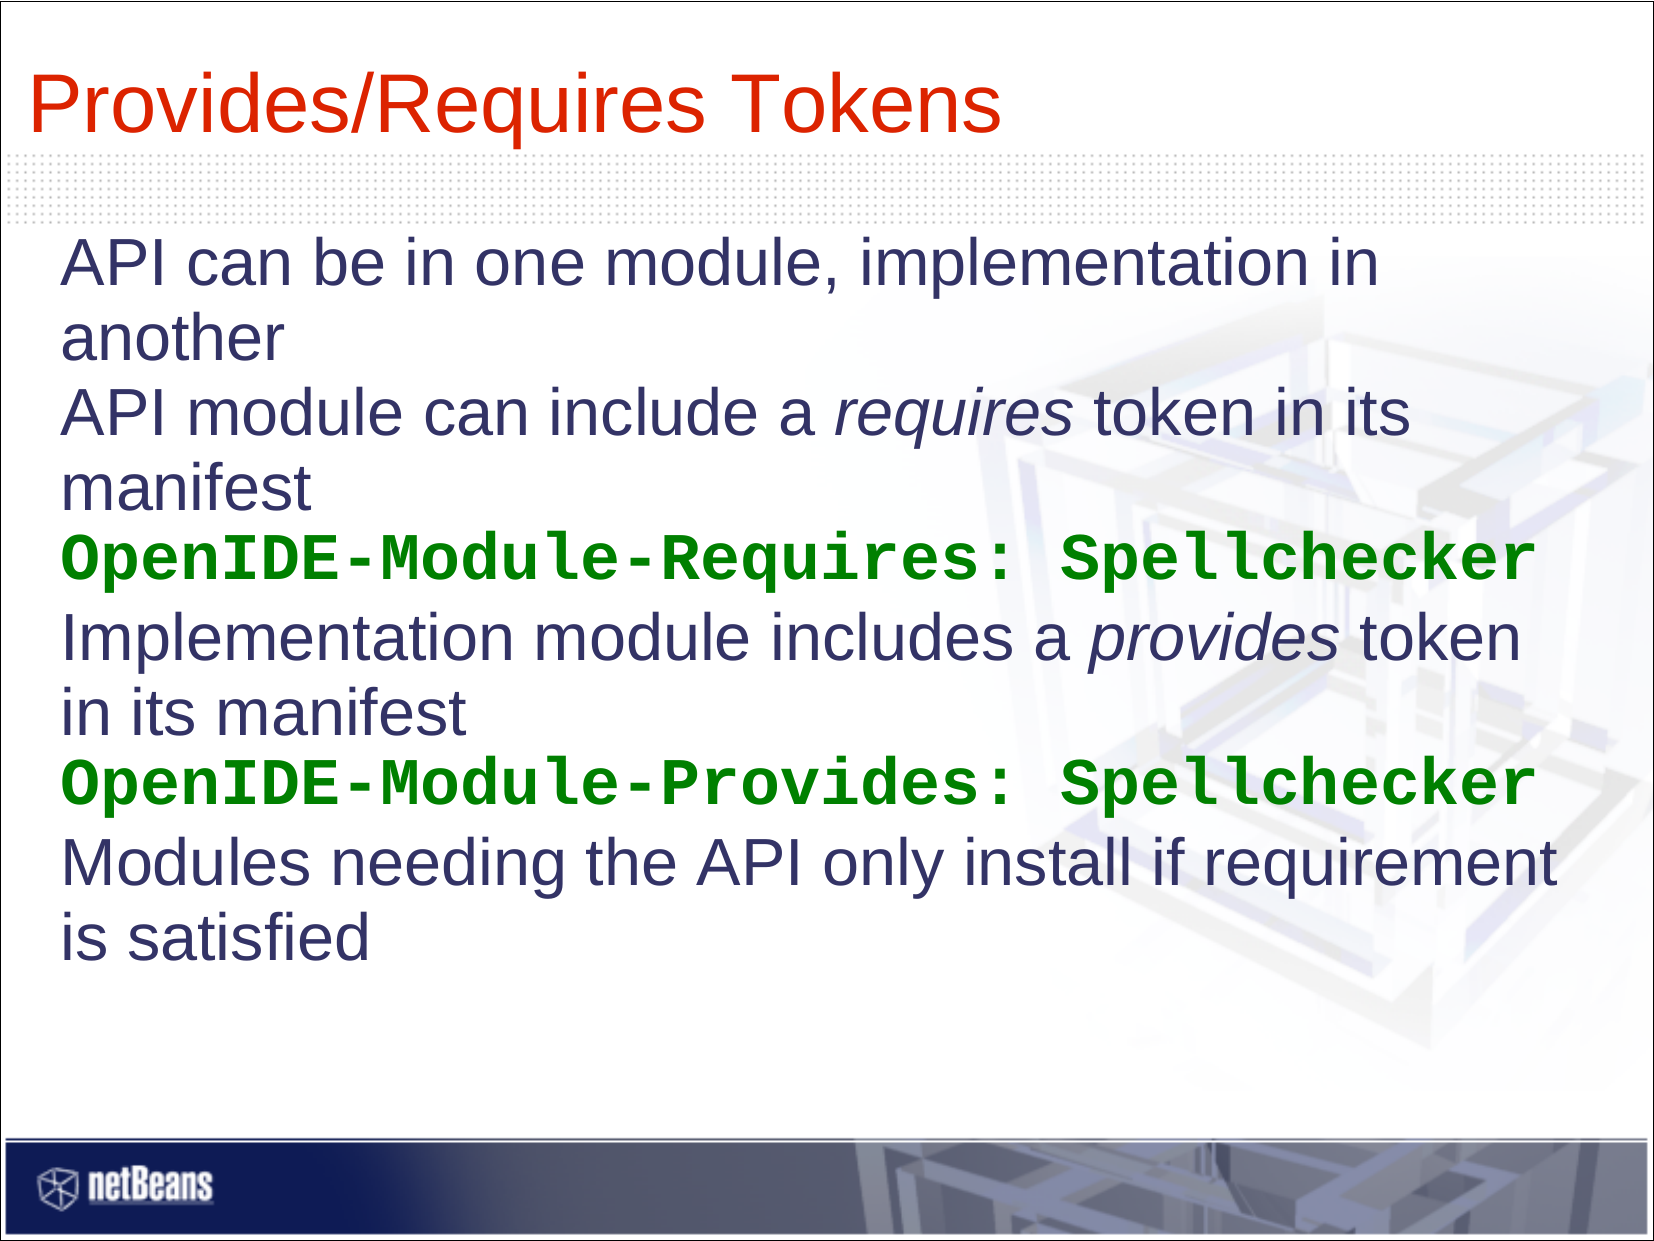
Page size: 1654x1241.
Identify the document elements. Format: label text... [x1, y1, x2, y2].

title Provides/Requires Tokens [27, 0, 1627, 208]
list API can be in one module, implementation in another API module can include a requires token in its manifest OpenIDE-Module-Requires: Spellchecker Implementation module includes a provides token in its manifest OpenIDE-Module-Provides: Spellchecker Modules needing the API only install if requirement is satisfied [60, 225, 1571, 1079]
picture [1, 2, 1653, 1240]
